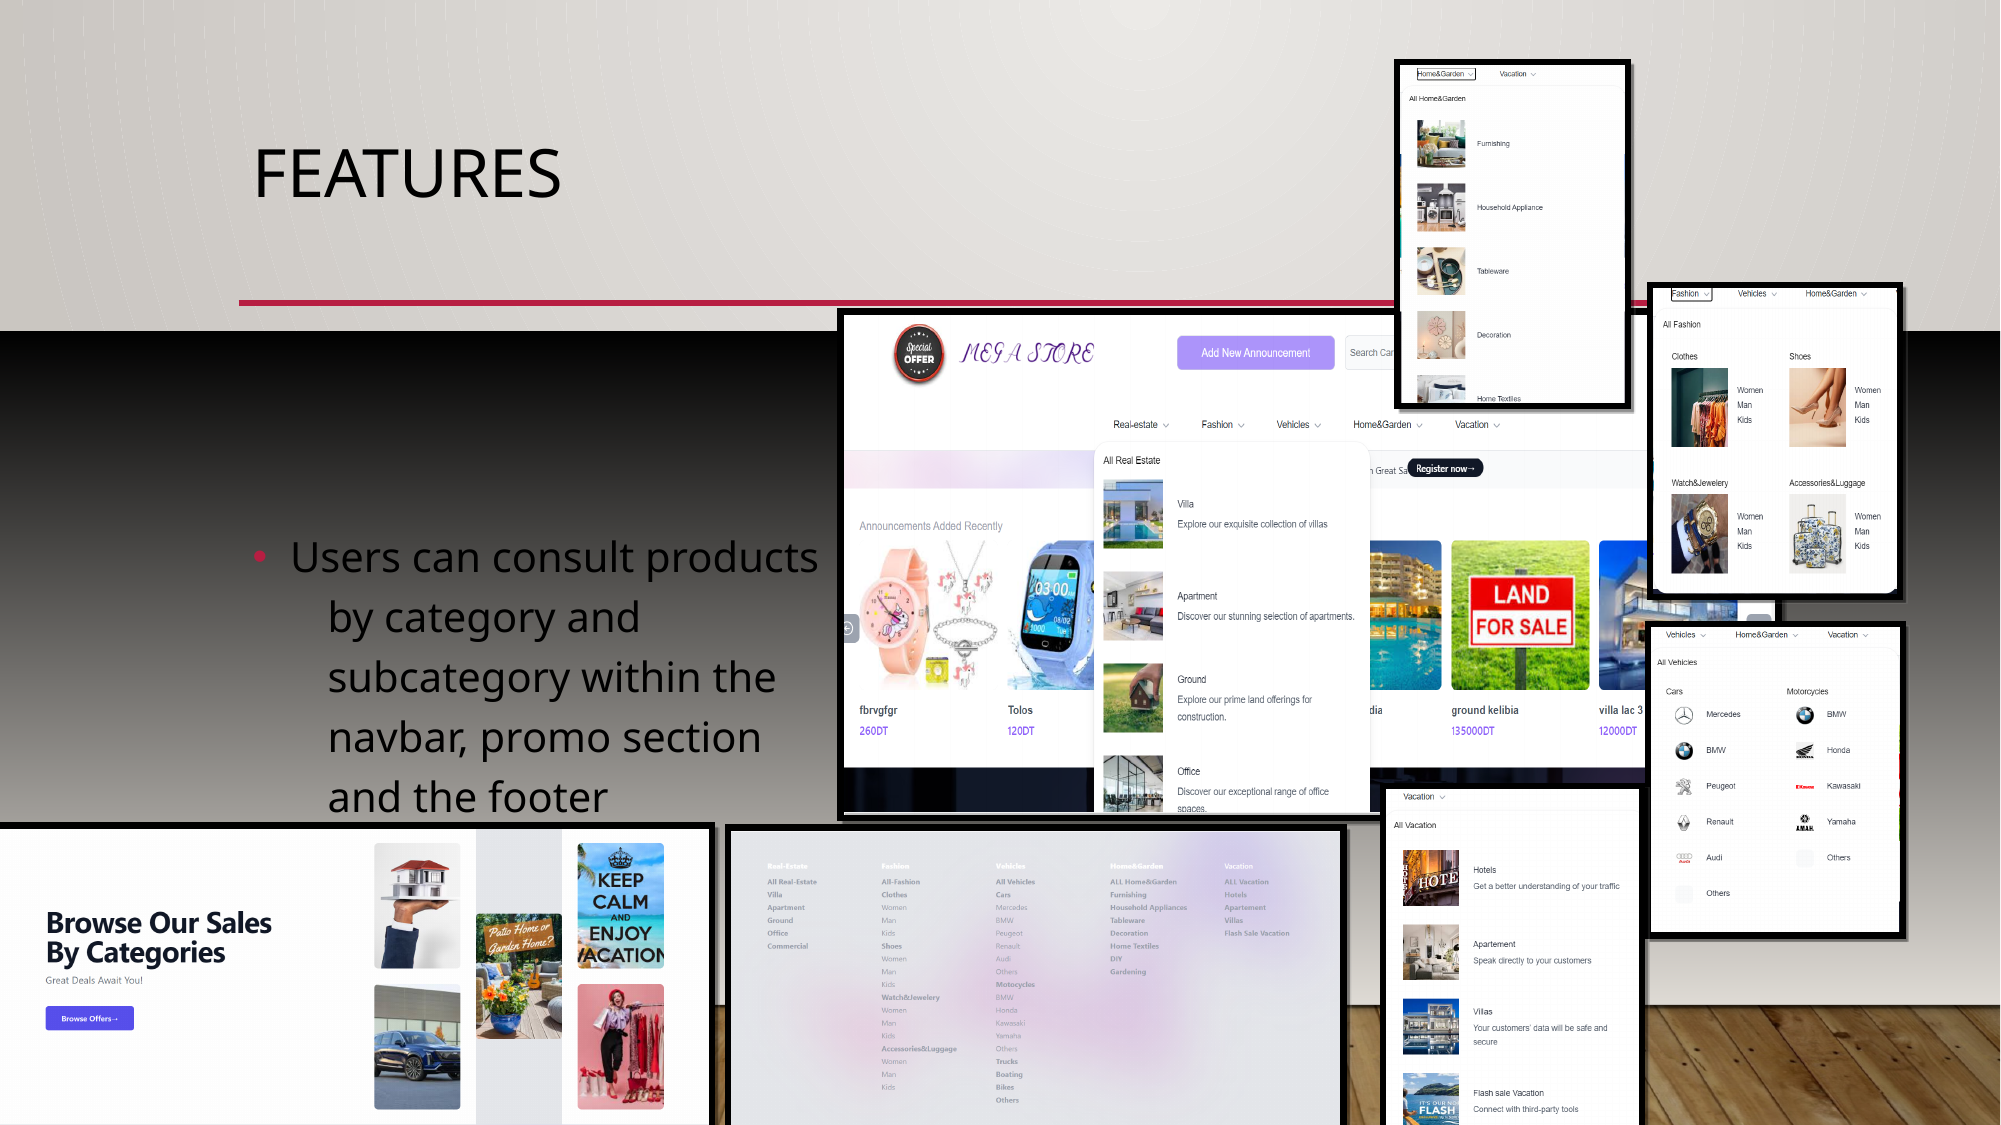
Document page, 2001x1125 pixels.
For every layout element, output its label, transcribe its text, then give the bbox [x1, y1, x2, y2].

picture [843, 314, 1776, 815]
list Users can consult products by category and subcategory within the navbar, promo section and the footer [237, 513, 841, 896]
picture [1650, 627, 1900, 933]
picture [1385, 788, 1640, 1125]
title Features [1636, 132, 1814, 306]
picture [731, 830, 1341, 1125]
picture [1400, 65, 1625, 403]
picture [1400, 314, 1634, 412]
picture [1653, 288, 1898, 594]
picture [0, 828, 709, 1125]
title Features [237, 132, 1394, 306]
